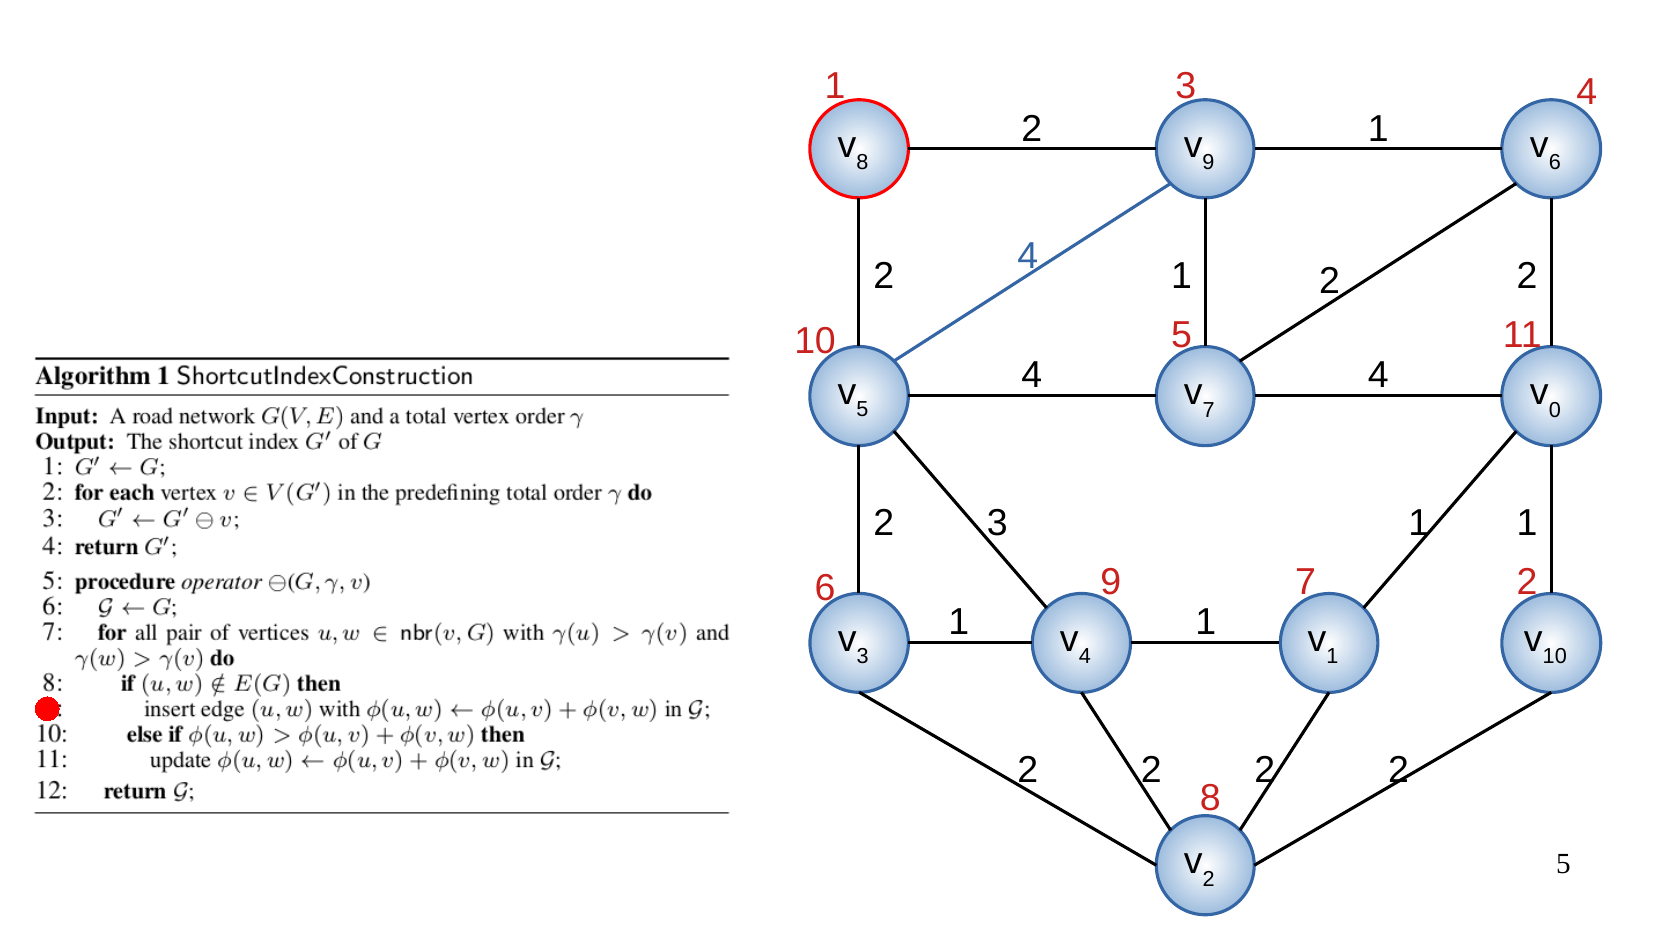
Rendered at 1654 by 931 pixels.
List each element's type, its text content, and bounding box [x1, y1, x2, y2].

text_box 1 [1156, 247, 1206, 306]
text_box 2 [1304, 251, 1354, 314]
text_box 2 [1501, 247, 1552, 306]
text_box 4 [1353, 346, 1404, 409]
text_box 4 [1561, 63, 1611, 126]
text_box v10 [1501, 593, 1601, 693]
text_box v9 [1156, 100, 1254, 198]
text_box 2 [1501, 552, 1552, 615]
text_box [35, 696, 60, 721]
text_box 2 [1002, 740, 1052, 803]
text_box 8 [1185, 769, 1237, 832]
text_box 4 [1002, 226, 1052, 289]
text_box 4 [1006, 346, 1058, 409]
text_box v3 [809, 593, 909, 693]
text_box 6 [799, 558, 849, 621]
text_box v2 [1156, 820, 1255, 915]
text_box v5 [809, 346, 909, 446]
text_box v7 [1156, 346, 1255, 446]
text_box 5 [1156, 306, 1206, 368]
text_box 1 [1501, 494, 1552, 552]
text_box 1 [1393, 494, 1443, 557]
text_box 3 [1160, 57, 1210, 120]
text_box v0 [1501, 347, 1601, 446]
text_box 11 [1488, 306, 1562, 363]
text_box 2 [858, 247, 909, 310]
text_box 10 [779, 312, 865, 369]
text_box 1 [1353, 99, 1404, 161]
text_box v1 [1280, 593, 1378, 693]
text_box 2 [1373, 740, 1423, 803]
text_box v8 [809, 99, 909, 198]
text_box 2 [858, 494, 909, 557]
text_box 2 [1126, 740, 1175, 803]
text_box 7 [1280, 552, 1329, 615]
text_box 2 [1239, 740, 1290, 803]
text_box v4 [1032, 593, 1131, 693]
text_box 1 [1180, 593, 1230, 656]
text_box v6 [1501, 99, 1601, 198]
text_box 3 [972, 494, 1023, 557]
text_box 9 [1085, 552, 1137, 615]
text_box 1 [933, 593, 983, 656]
picture [32, 354, 733, 817]
text_box 1 [809, 57, 859, 120]
text_box 2 [1006, 99, 1058, 161]
